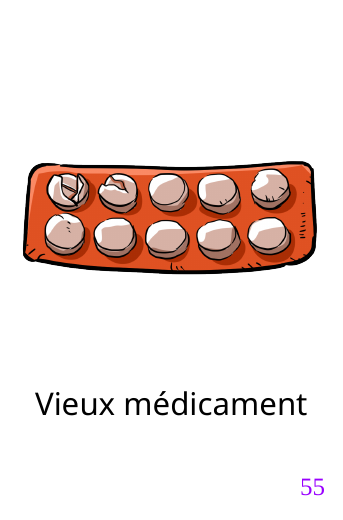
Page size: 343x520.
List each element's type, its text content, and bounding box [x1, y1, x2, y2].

text_box Vieux médicament [0, 374, 343, 463]
picture [0, 56, 342, 399]
